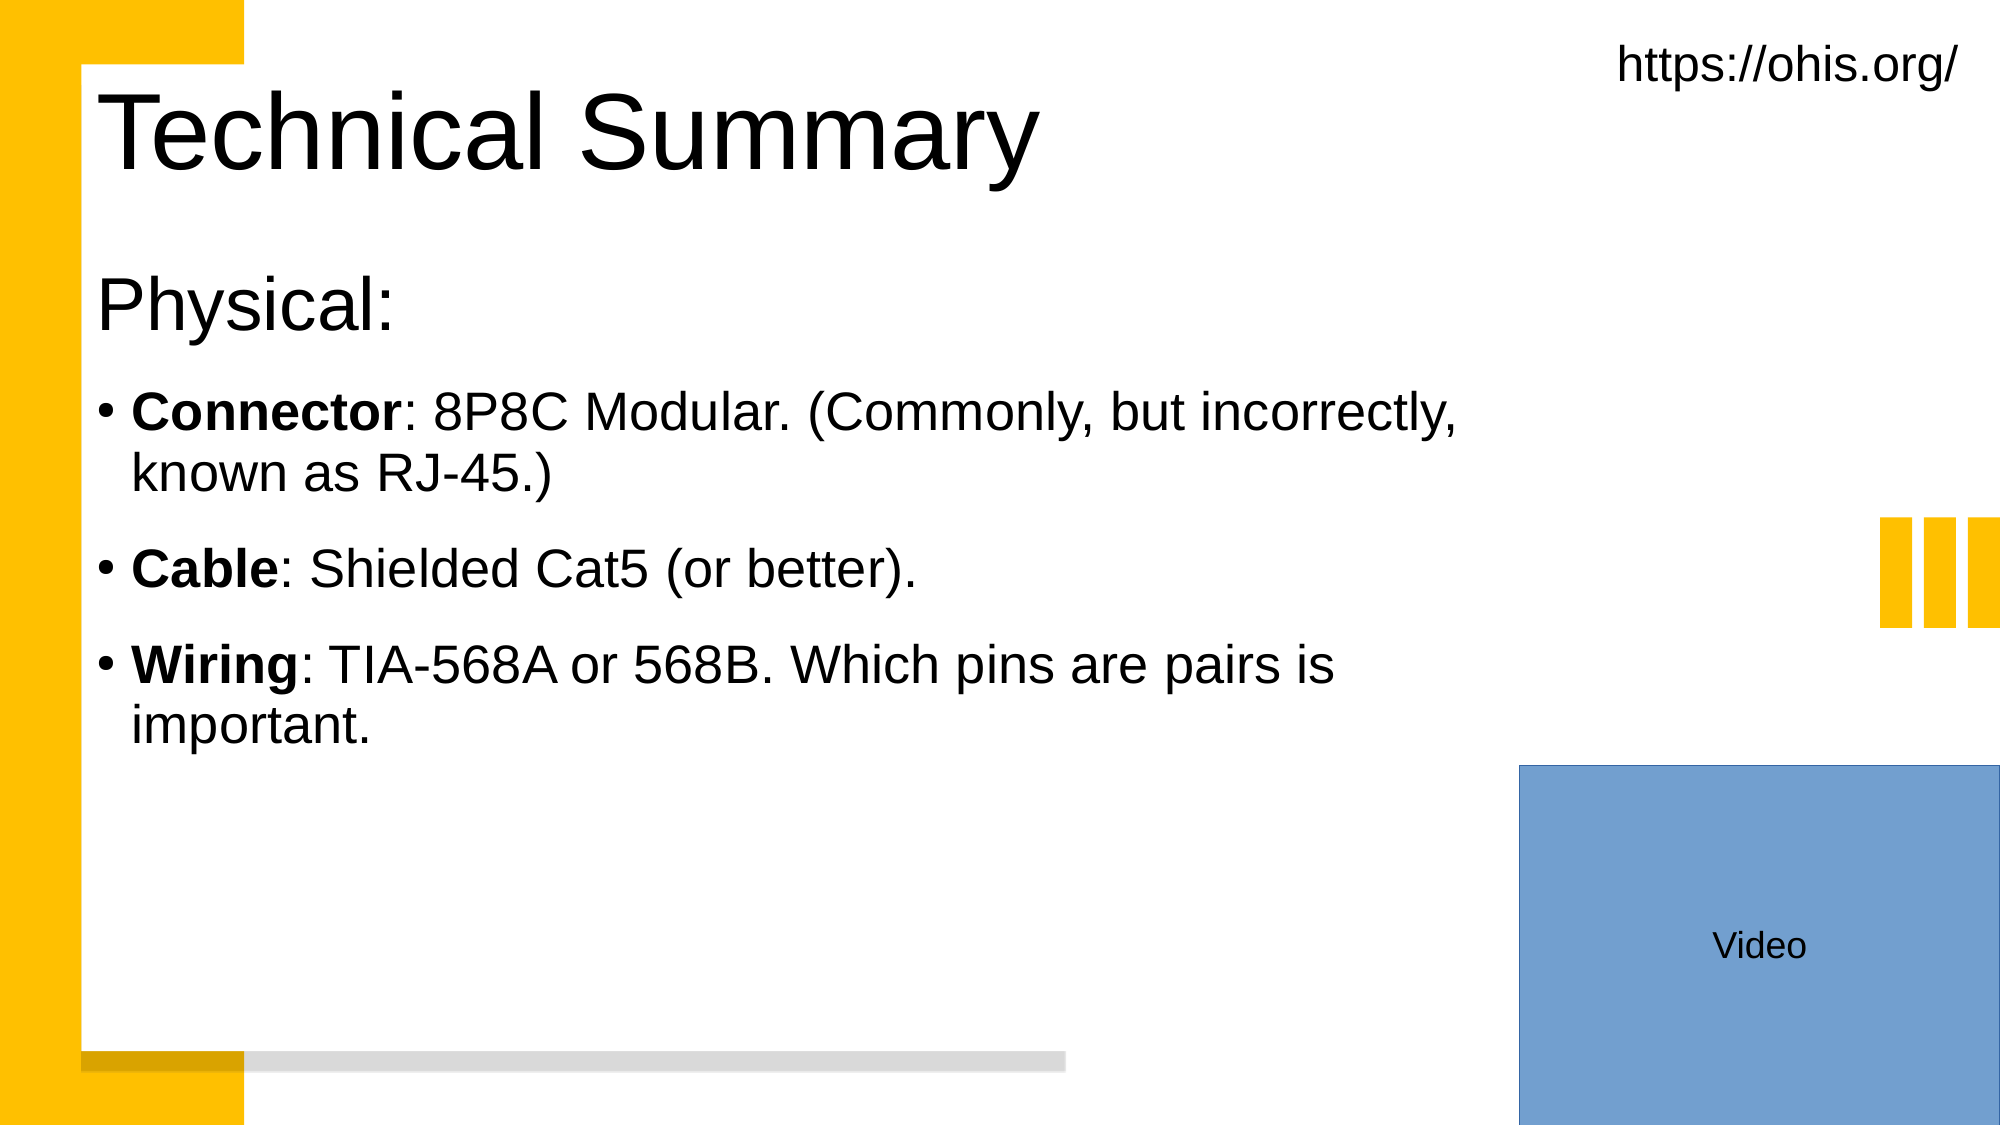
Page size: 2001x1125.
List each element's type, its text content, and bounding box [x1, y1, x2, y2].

text_box [0, 0, 2000, 1125]
text_box https://ohis.org/ [1590, 29, 1974, 105]
text_box Video [1519, 765, 2000, 1125]
text_box Physical: Connector: 8P8C Modular. (Commonly, but incorrectly, known as RJ-45.) Cable: Shielded Cat5 (or better). Wiring: TIA-568A or 568B. Which pins are pairs is important. [81, 254, 1516, 1041]
text_box Technical Summary [81, 64, 1921, 201]
